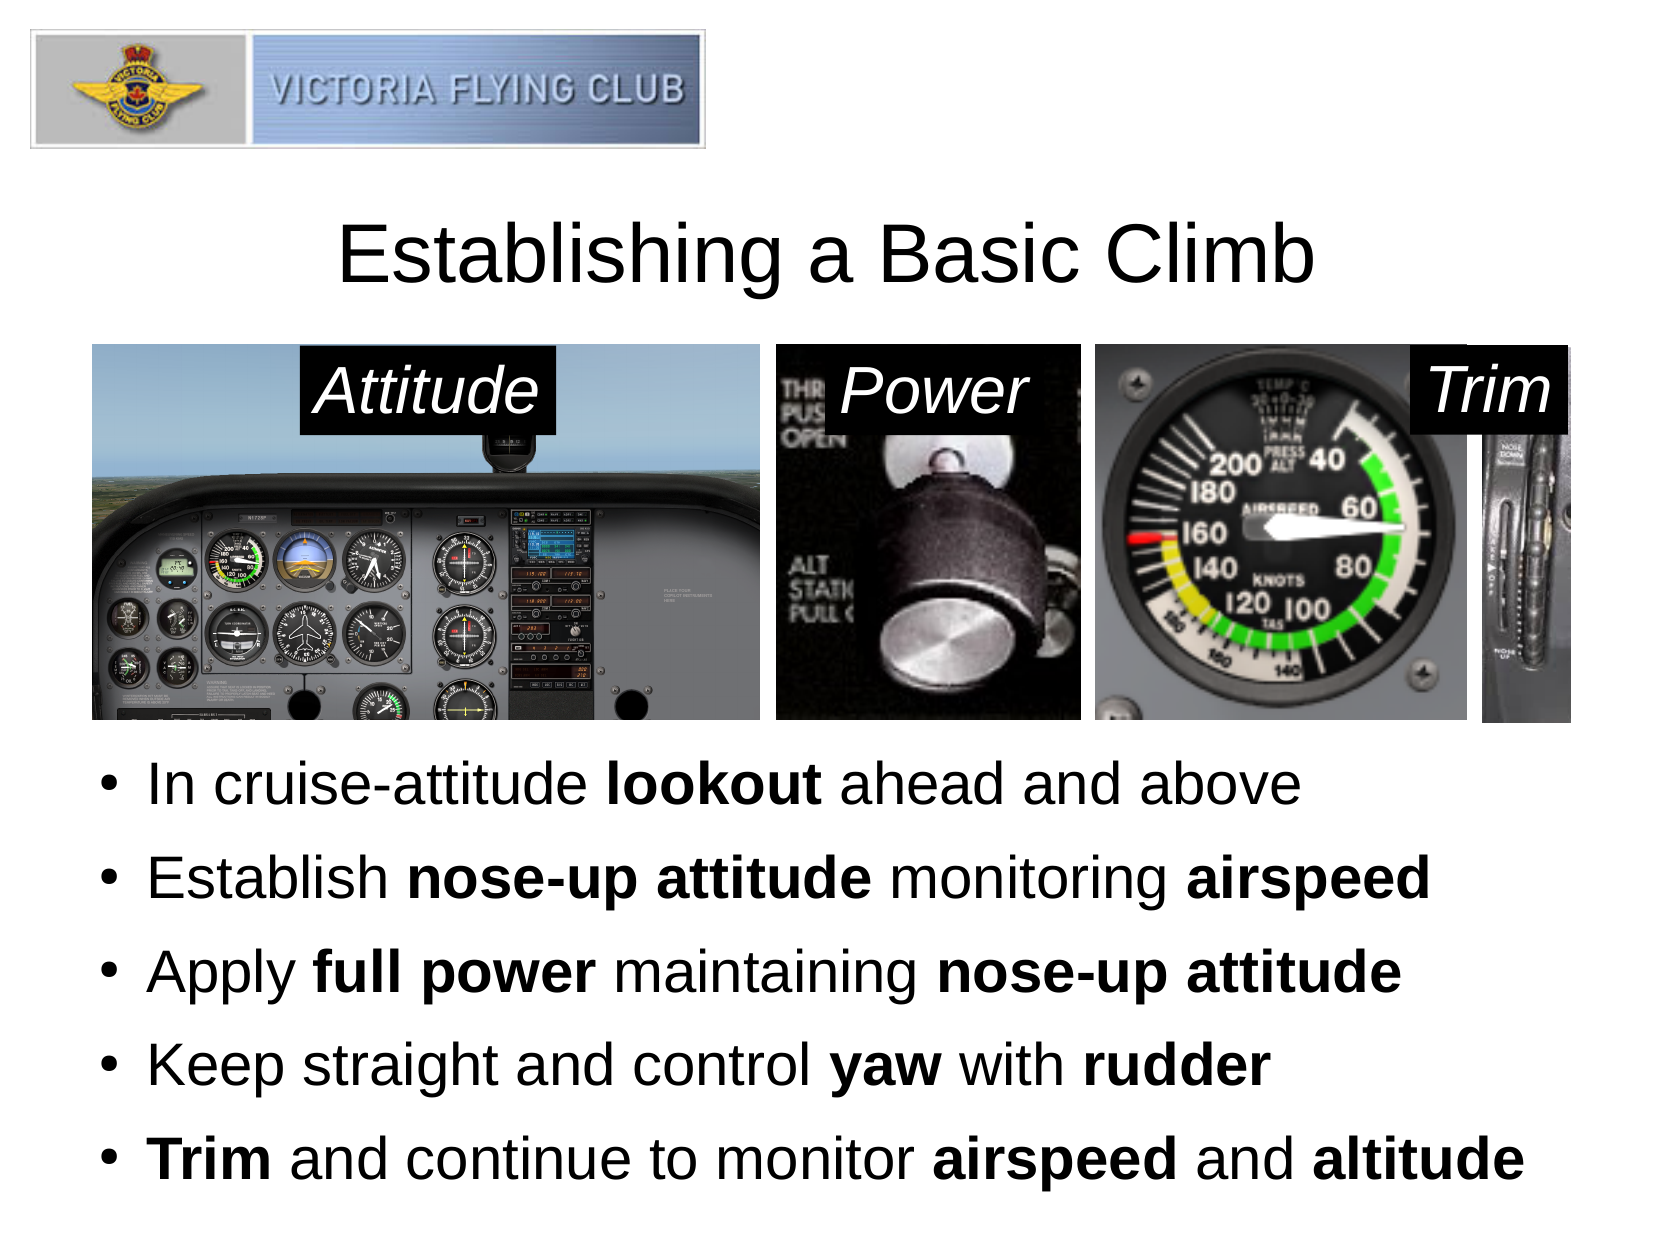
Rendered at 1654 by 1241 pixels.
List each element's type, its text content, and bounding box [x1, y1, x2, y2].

picture [776, 344, 1081, 721]
picture [1095, 344, 1467, 721]
picture [92, 344, 760, 721]
list In cruise-attitude lookout ahead and above Establish nose-up attitude monitoring airspeed Apply full power maintaining nose-up attitude Keep straight and control yaw with rudder Trim and continue to monitor airspeed and altitude [82, 750, 1571, 1201]
title Establishing a Basic Climb [82, 150, 1571, 358]
picture [1482, 347, 1571, 723]
picture [30, 29, 706, 149]
text_box Power [825, 345, 1045, 436]
text_box Attitude [299, 345, 557, 436]
text_box Trim [1410, 345, 1568, 435]
